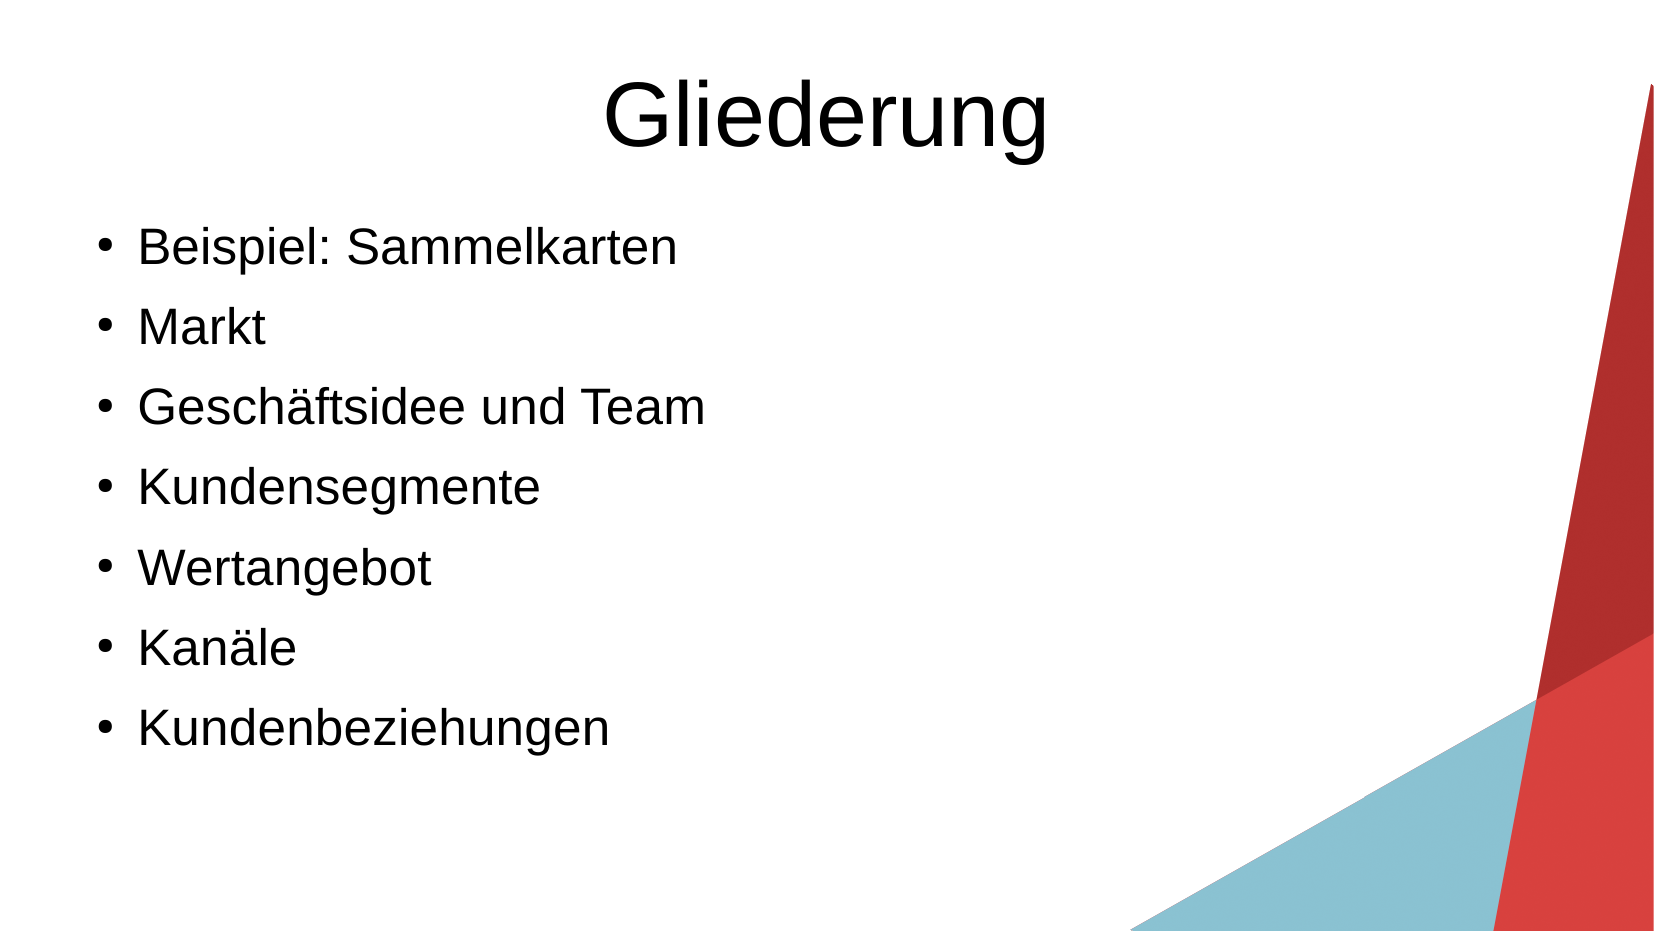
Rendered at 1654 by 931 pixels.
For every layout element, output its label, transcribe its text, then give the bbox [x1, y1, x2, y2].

picture [1075, 84, 1654, 931]
list Beispiel: Sammelkarten Markt Geschäftsidee und Team Kundensegmente Wertangebot Kanäle Kundenbeziehungen [82, 217, 1571, 758]
title Gliederung [82, 37, 1571, 193]
